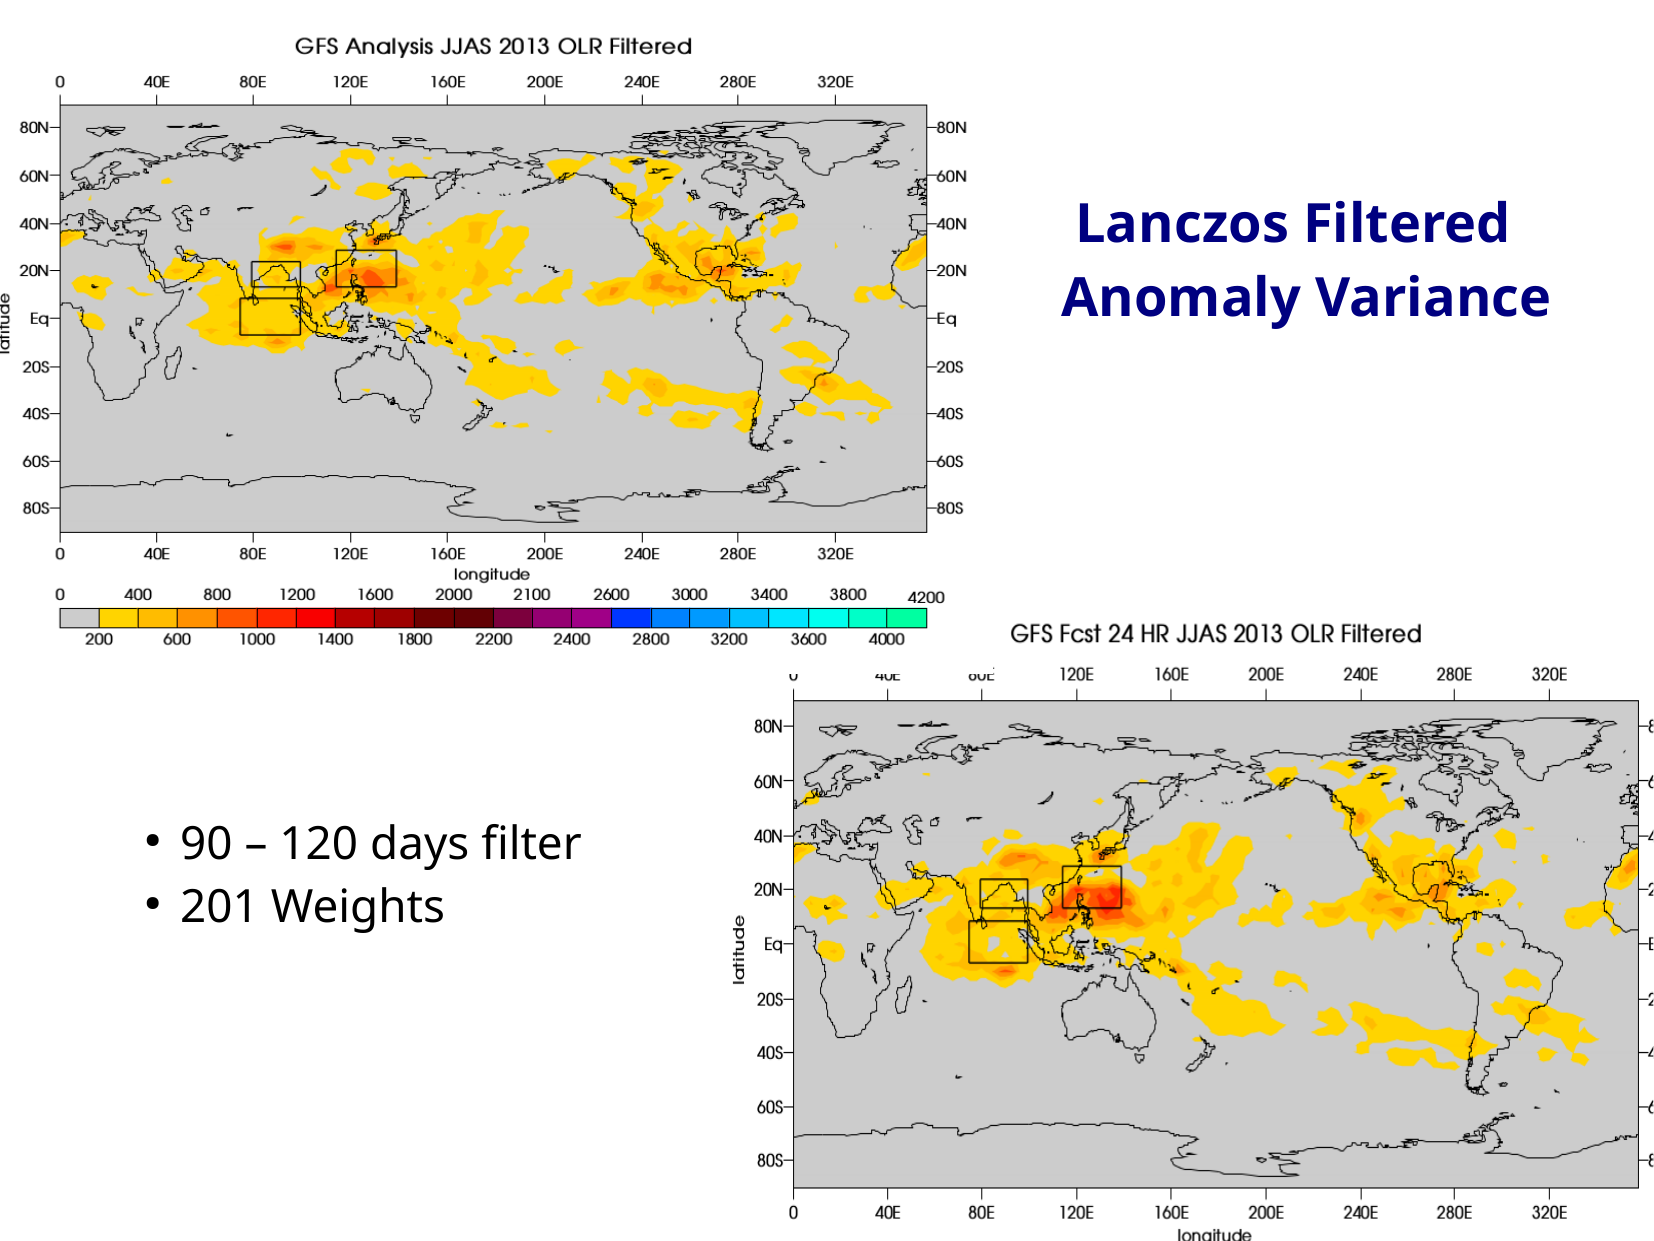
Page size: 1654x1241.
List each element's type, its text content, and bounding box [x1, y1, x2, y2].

text_box 90 – 120 days filter 201 Weights [129, 803, 615, 937]
picture [0, 0, 1654, 1241]
text_box Lanczos Filtered Anomaly Variance [1046, 177, 1596, 342]
